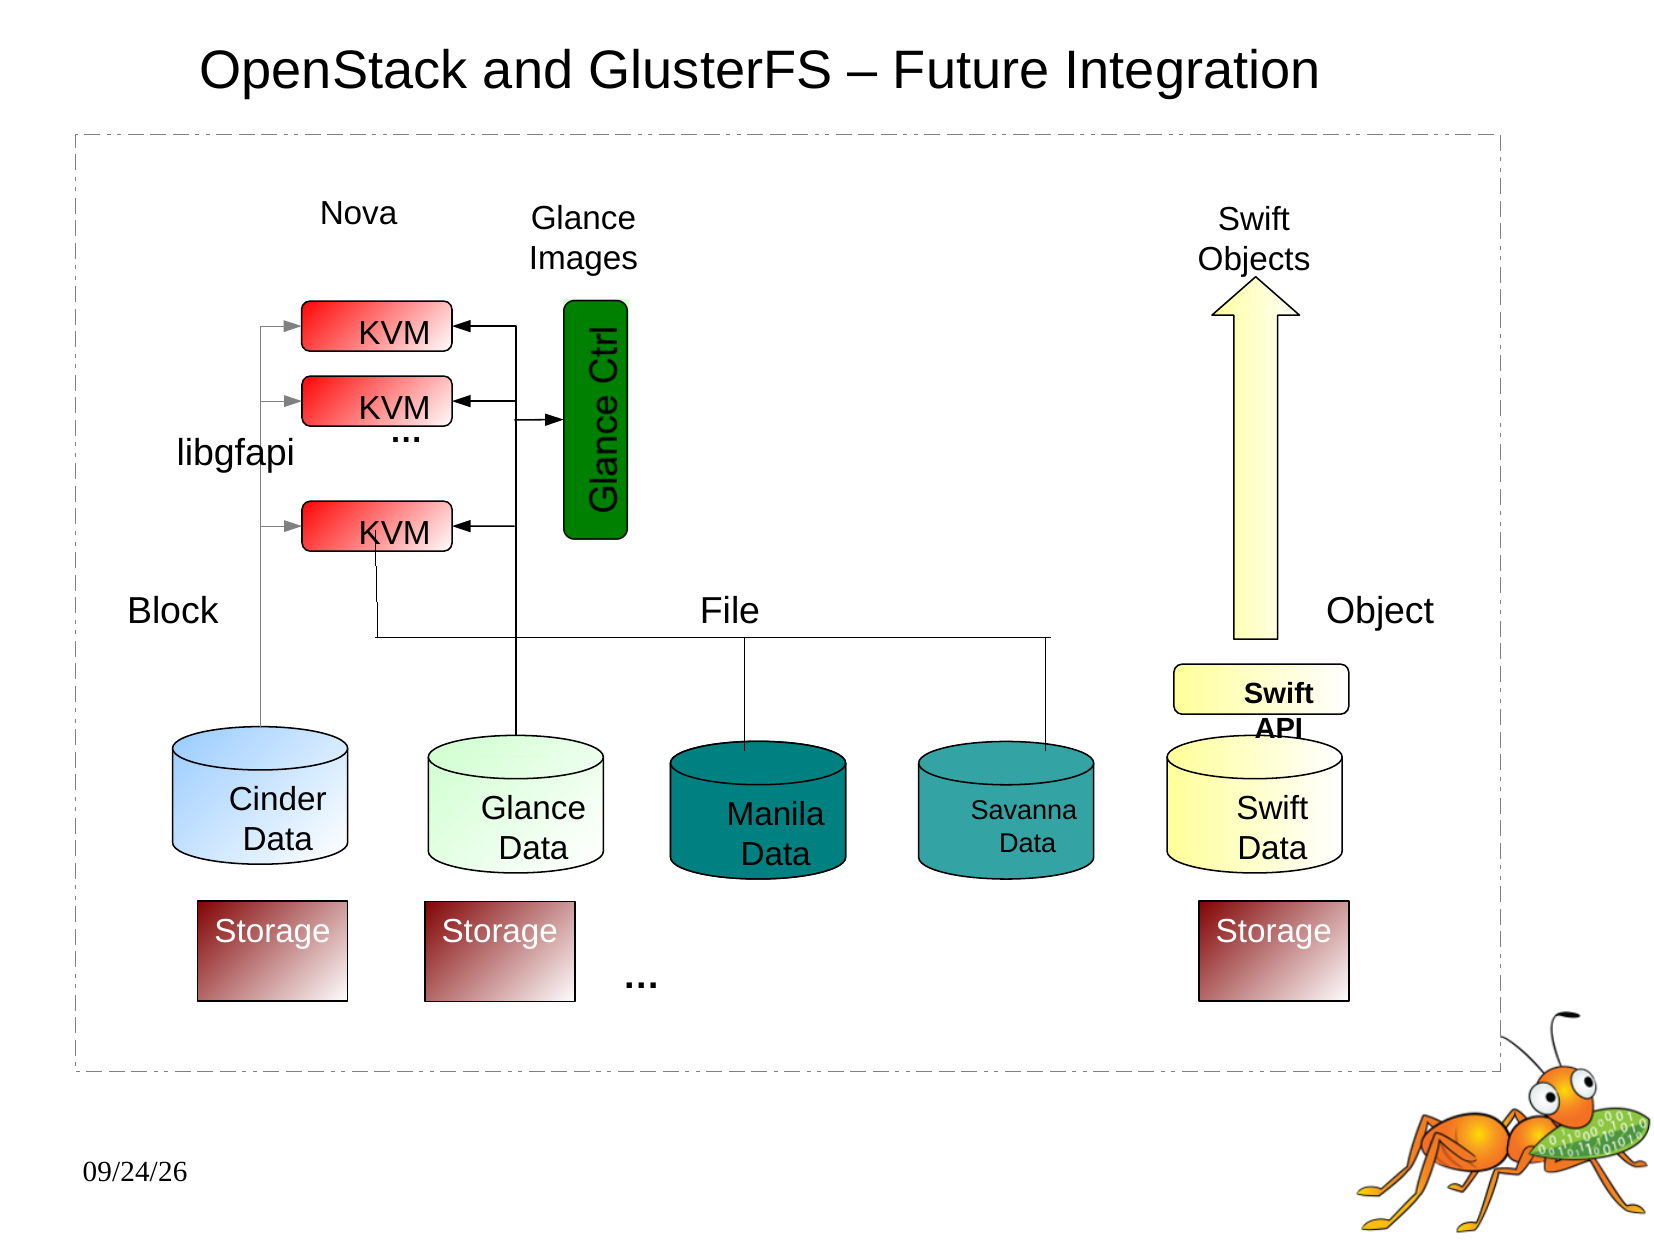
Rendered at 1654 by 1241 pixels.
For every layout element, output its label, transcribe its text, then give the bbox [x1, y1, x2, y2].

text_box Swift Data [1167, 735, 1343, 873]
text_box Glance Images [453, 188, 679, 284]
text_box [75, 134, 1501, 1072]
text_box Glance Data [428, 735, 604, 873]
text_box KVM [302, 501, 453, 552]
text_box Block [112, 582, 300, 639]
text_box Object [1311, 582, 1499, 639]
text_box libgfapi [161, 424, 350, 482]
text_box Storage [1198, 901, 1349, 1001]
picture [1353, 1009, 1654, 1235]
text_box Savanna Data [918, 741, 1094, 880]
text_box Swift API [1173, 664, 1349, 715]
text_box … [572, 942, 661, 1004]
text_box Nova [190, 183, 491, 279]
text_box Storage [424, 901, 575, 1002]
text_box KVM [301, 301, 453, 352]
text_box Storage [197, 901, 348, 1002]
text_box Swift Objects [1123, 189, 1349, 285]
text_box KVM [302, 376, 453, 427]
picture [563, 299, 629, 540]
text_box File [685, 582, 873, 639]
text_box Cinder Data [172, 726, 348, 865]
title OpenStack and GlusterFS – Future Integration [59, 15, 1463, 125]
text_box … [339, 401, 427, 457]
text_box Manila Data [670, 741, 846, 879]
